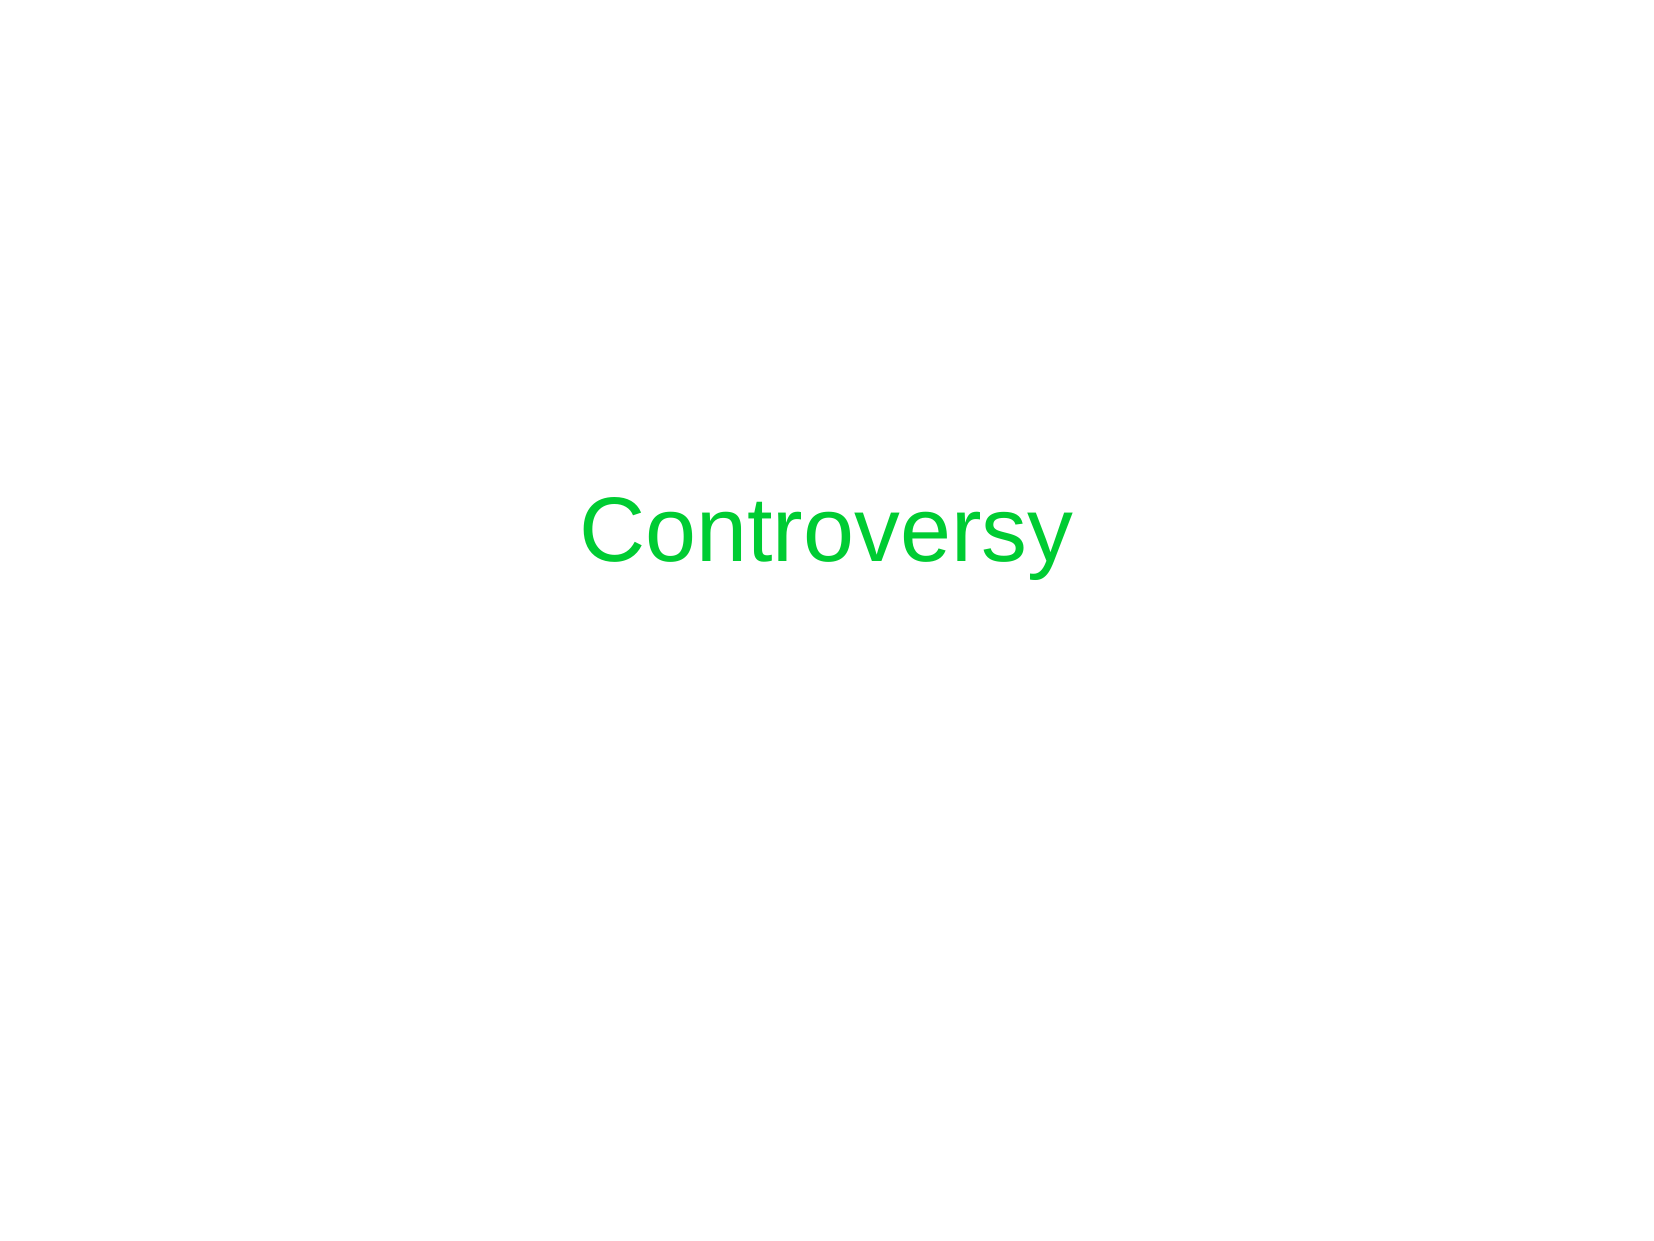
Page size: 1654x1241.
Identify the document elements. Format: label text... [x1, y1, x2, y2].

subtitle Controversy [82, 49, 1571, 1010]
